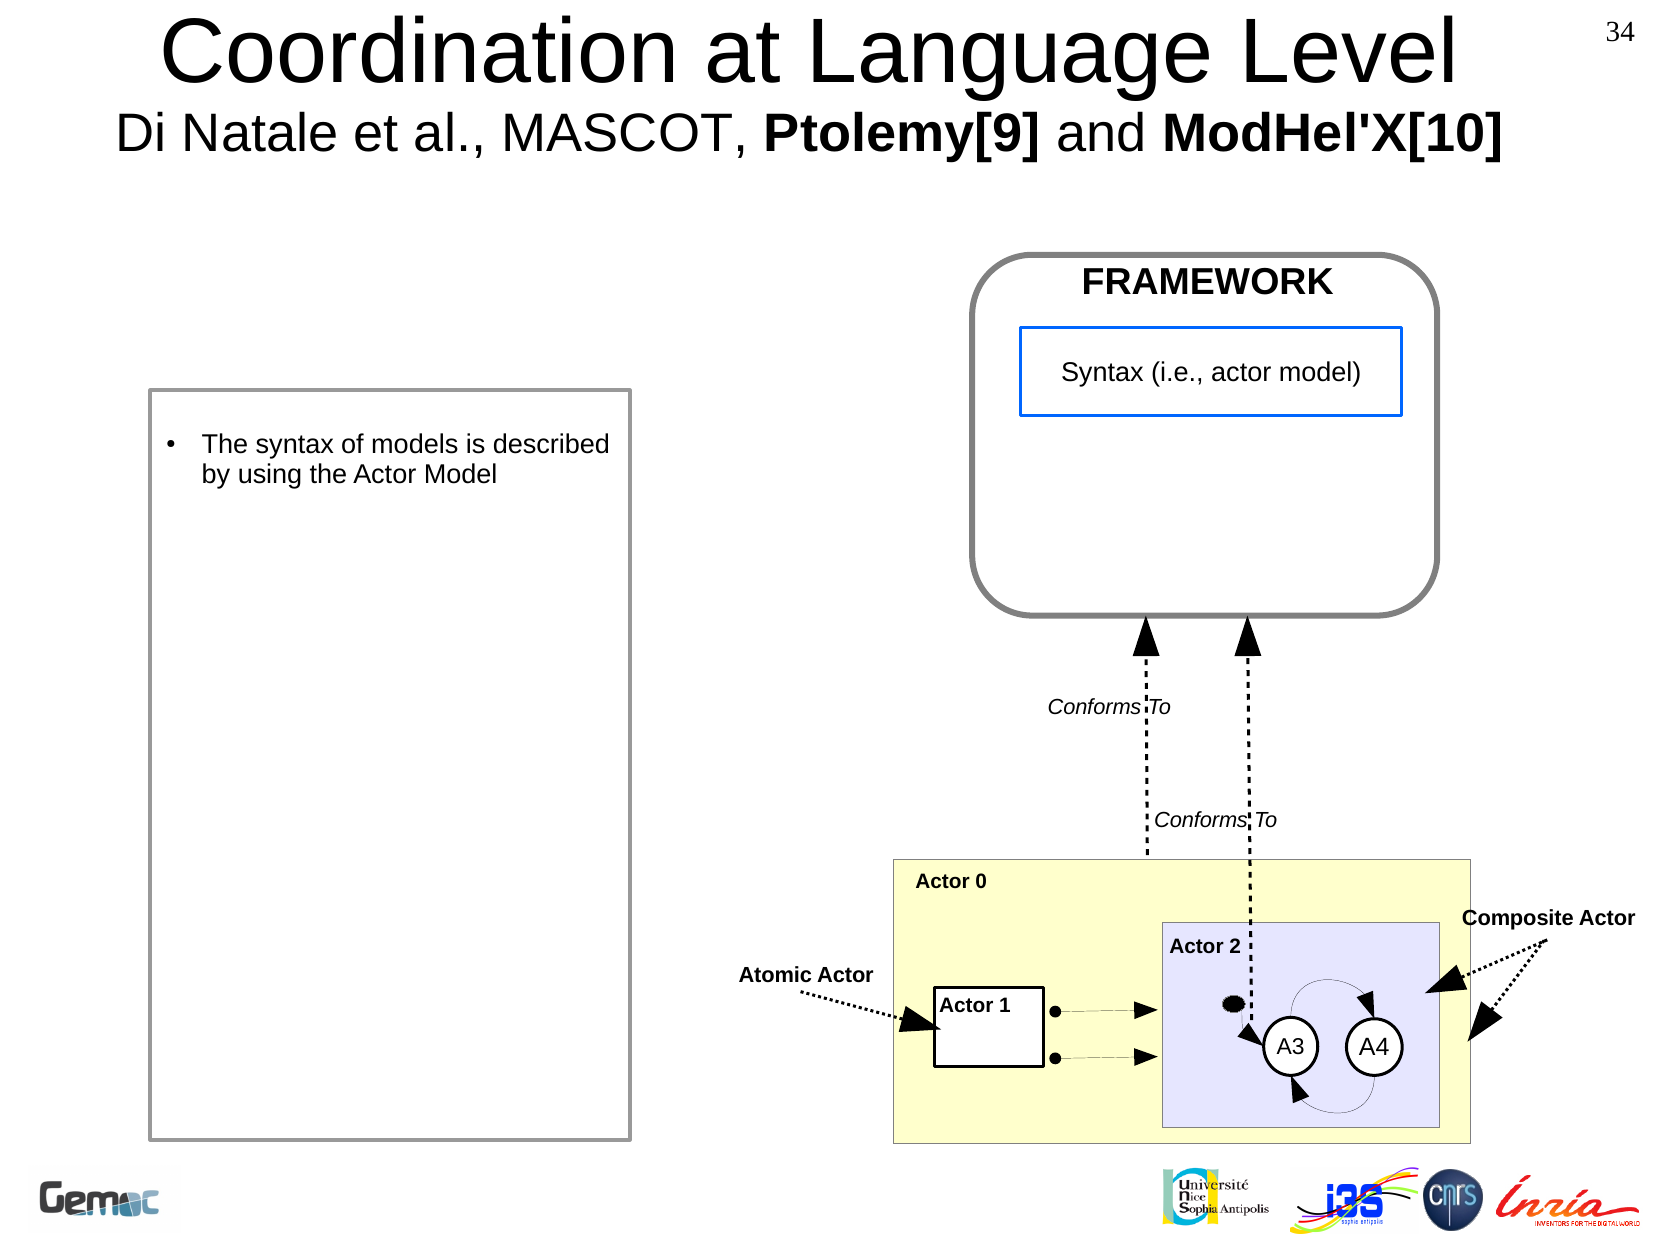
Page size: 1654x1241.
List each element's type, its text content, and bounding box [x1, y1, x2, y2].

title Coordination at Language Level Di Natale et al., MASCOT, Ptolemy[9] and ModHel'X[10] [0, 0, 1654, 266]
text_box The syntax of models is described by using the Actor Model [150, 390, 631, 1141]
text_box A3 [1263, 1017, 1318, 1076]
text_box Atomic Actor [723, 955, 942, 1007]
text_box Actor 0 [842, 861, 1060, 918]
text_box Composite Actor [1447, 898, 1654, 950]
picture [1137, 1150, 1647, 1241]
text_box Conforms To [1032, 687, 1251, 743]
text_box [972, 312, 1438, 616]
text_box Actor 2 [1096, 926, 1314, 983]
text_box FRAMEWORK [945, 253, 1471, 312]
text_box [893, 859, 1471, 1144]
text_box Syntax (i.e., actor model) [1020, 327, 1402, 416]
text_box Actor 1 [866, 985, 1084, 1042]
text_box A4 [1346, 1018, 1403, 1076]
text_box Conforms To [1139, 800, 1357, 856]
